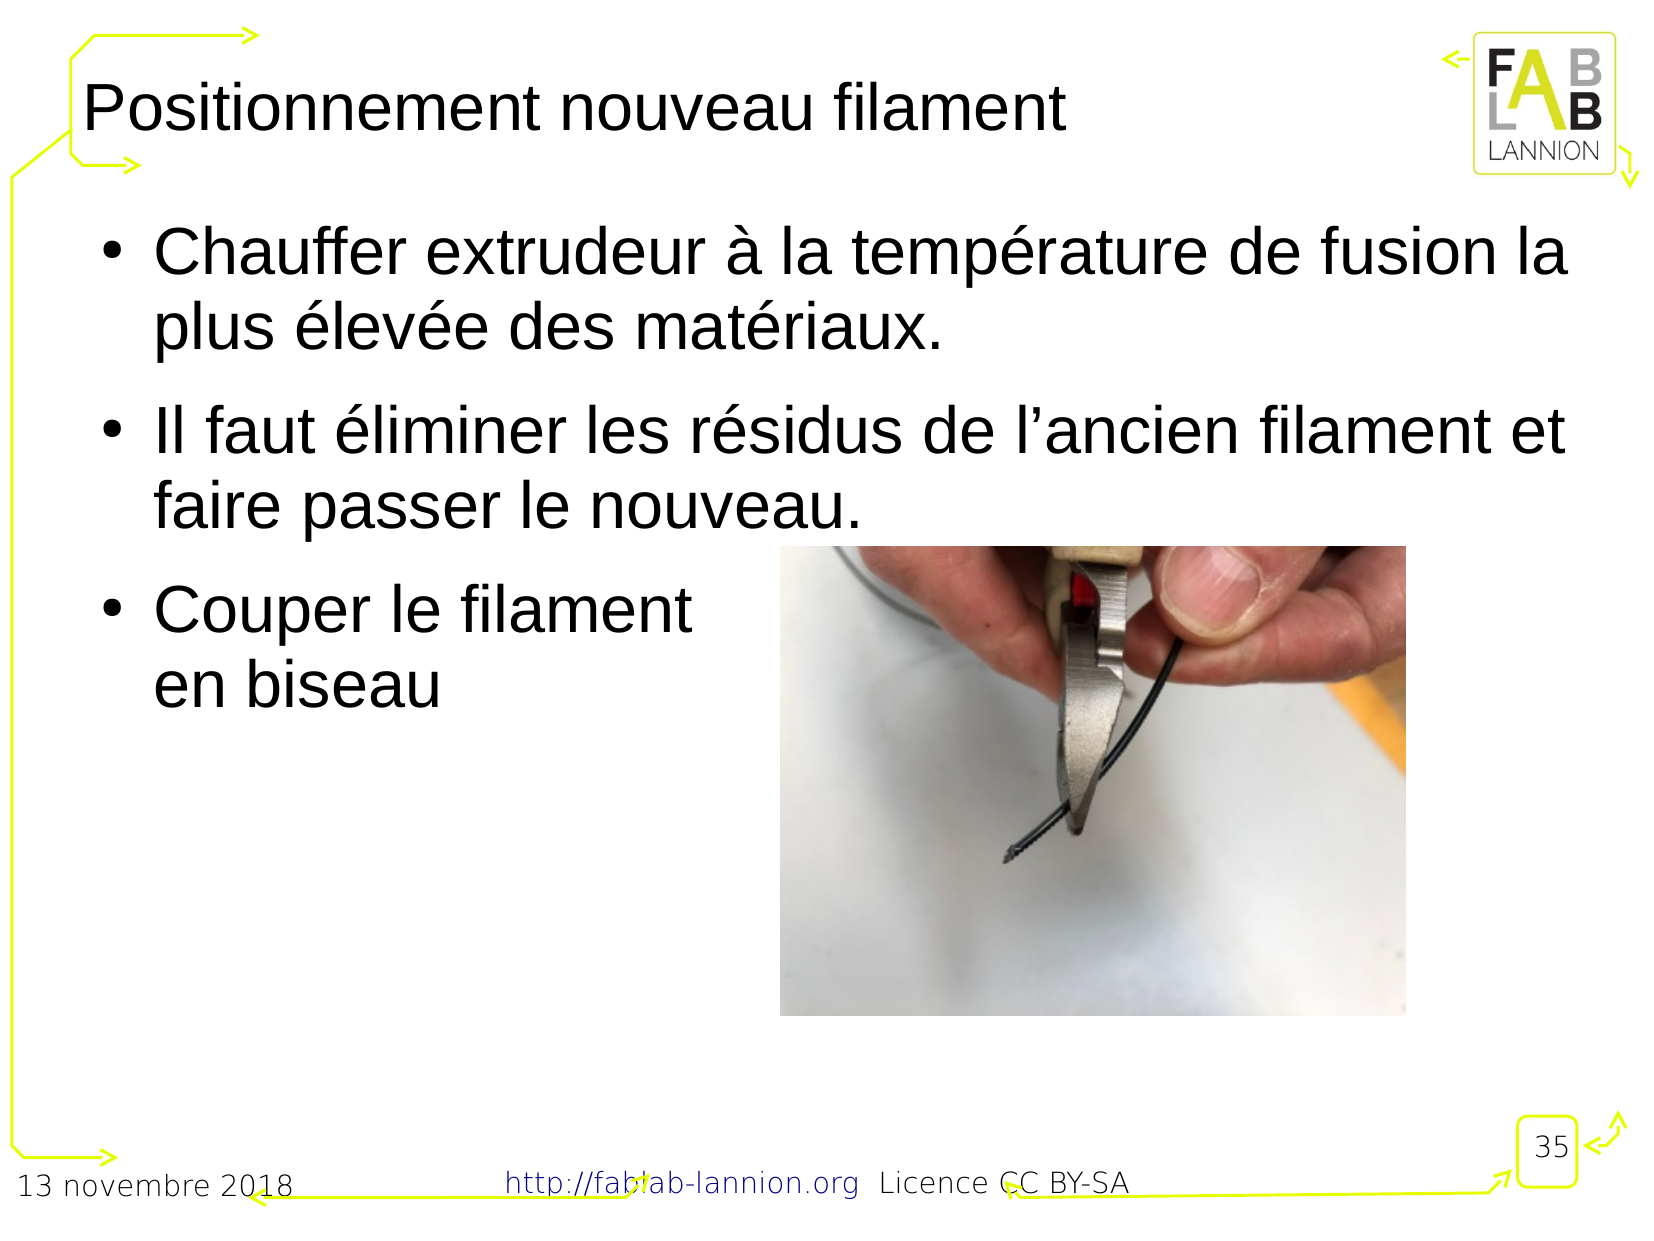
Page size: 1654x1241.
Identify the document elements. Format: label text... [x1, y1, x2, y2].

list Chauffer extrudeur à la température de fusion la plus élevée des matériaux. Il faut éliminer les résidus de l’ancien filament et faire passer le nouveau. Couper le filament en biseau [82, 213, 1571, 934]
title Positionnement nouveau filament [82, 49, 1441, 166]
picture [780, 546, 1406, 1016]
picture [1470, 29, 1619, 178]
